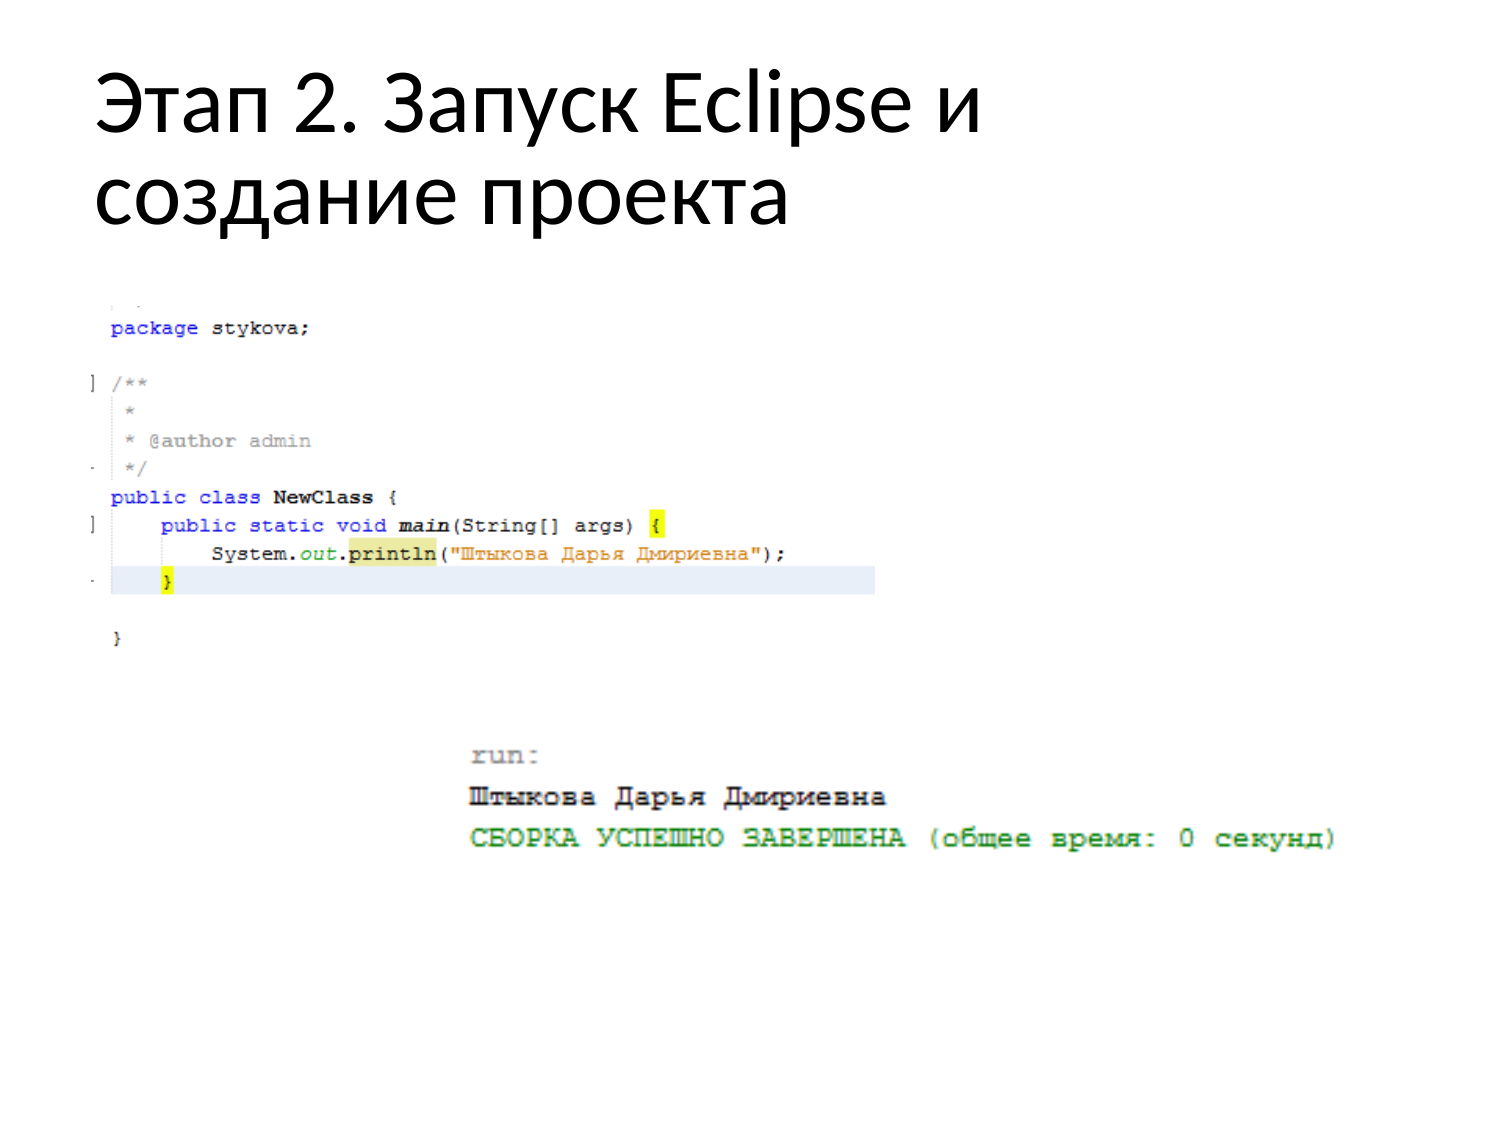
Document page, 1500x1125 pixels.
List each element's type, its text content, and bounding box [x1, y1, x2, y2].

picture [91, 306, 875, 662]
title Этап 2. Запуск Eclipse и создание проекта [94, 35, 1370, 277]
picture [424, 720, 1453, 920]
